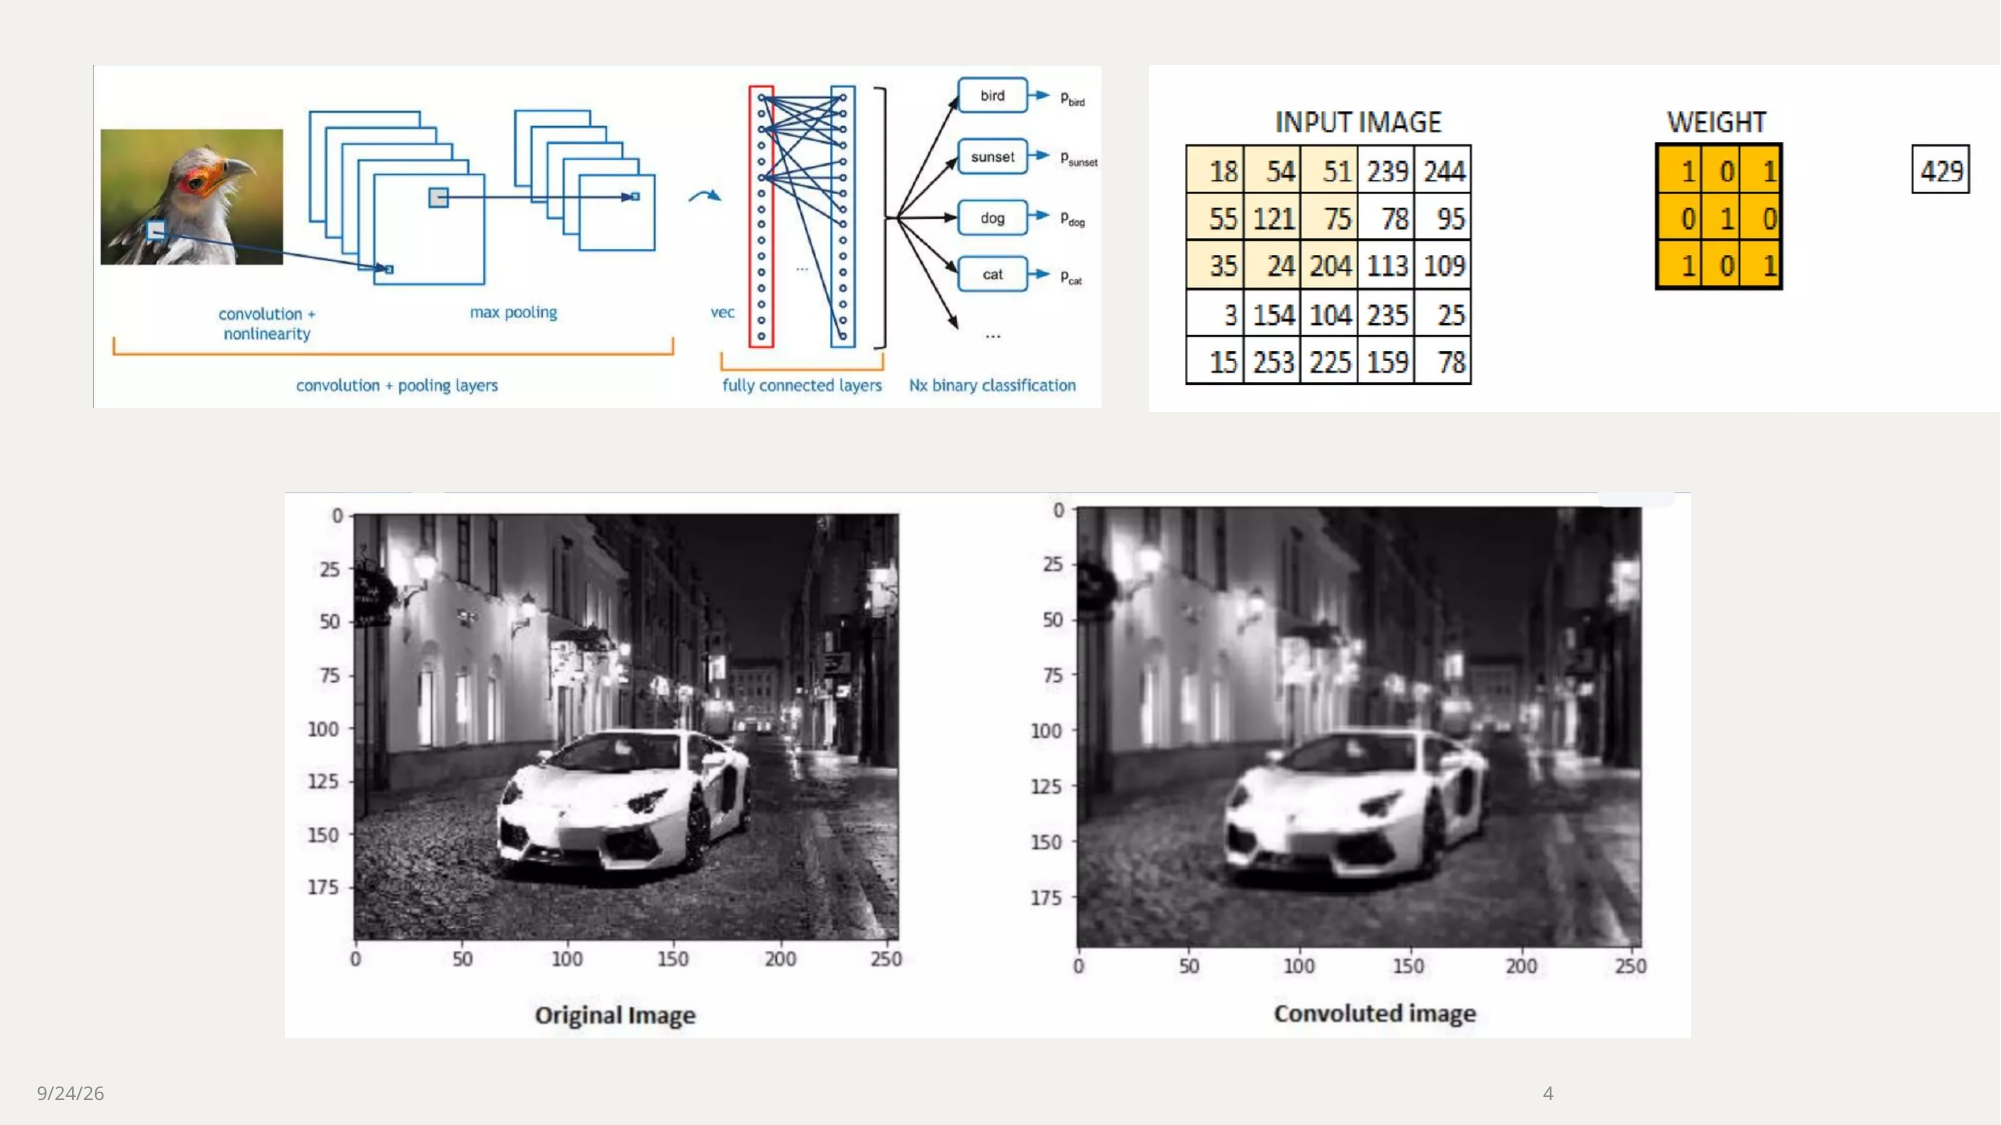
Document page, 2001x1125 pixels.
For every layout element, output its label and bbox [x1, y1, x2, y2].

slide_number [1528, 1064, 1979, 1124]
picture [285, 492, 1691, 1038]
picture [93, 65, 1102, 408]
picture [1149, 65, 2000, 412]
slide_number [21, 1064, 472, 1124]
